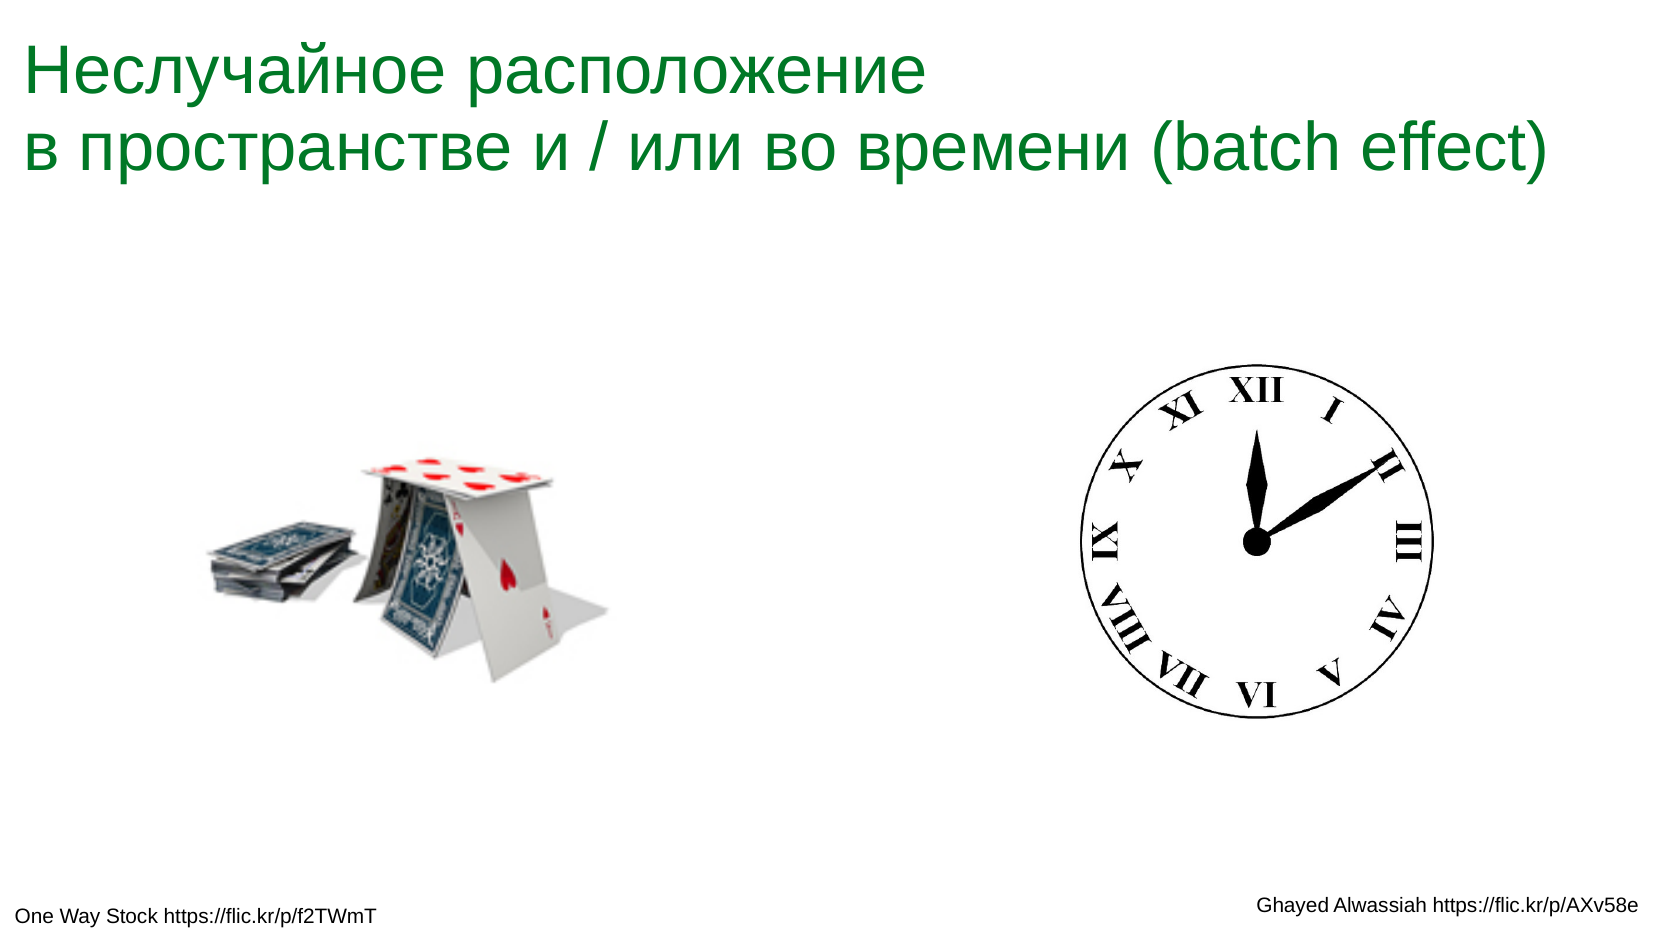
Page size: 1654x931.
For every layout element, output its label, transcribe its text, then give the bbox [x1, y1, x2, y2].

picture [177, 383, 626, 721]
title Неслучайное расположение в пространстве и / или во времени (batch effect) [23, 23, 1630, 193]
text_box Ghayed Alwassiah https://flic.kr/p/AXv58e [932, 885, 1654, 924]
picture [1069, 354, 1444, 721]
text_box One Way Stock https://flic.kr/p/f2TWmT [0, 897, 686, 931]
